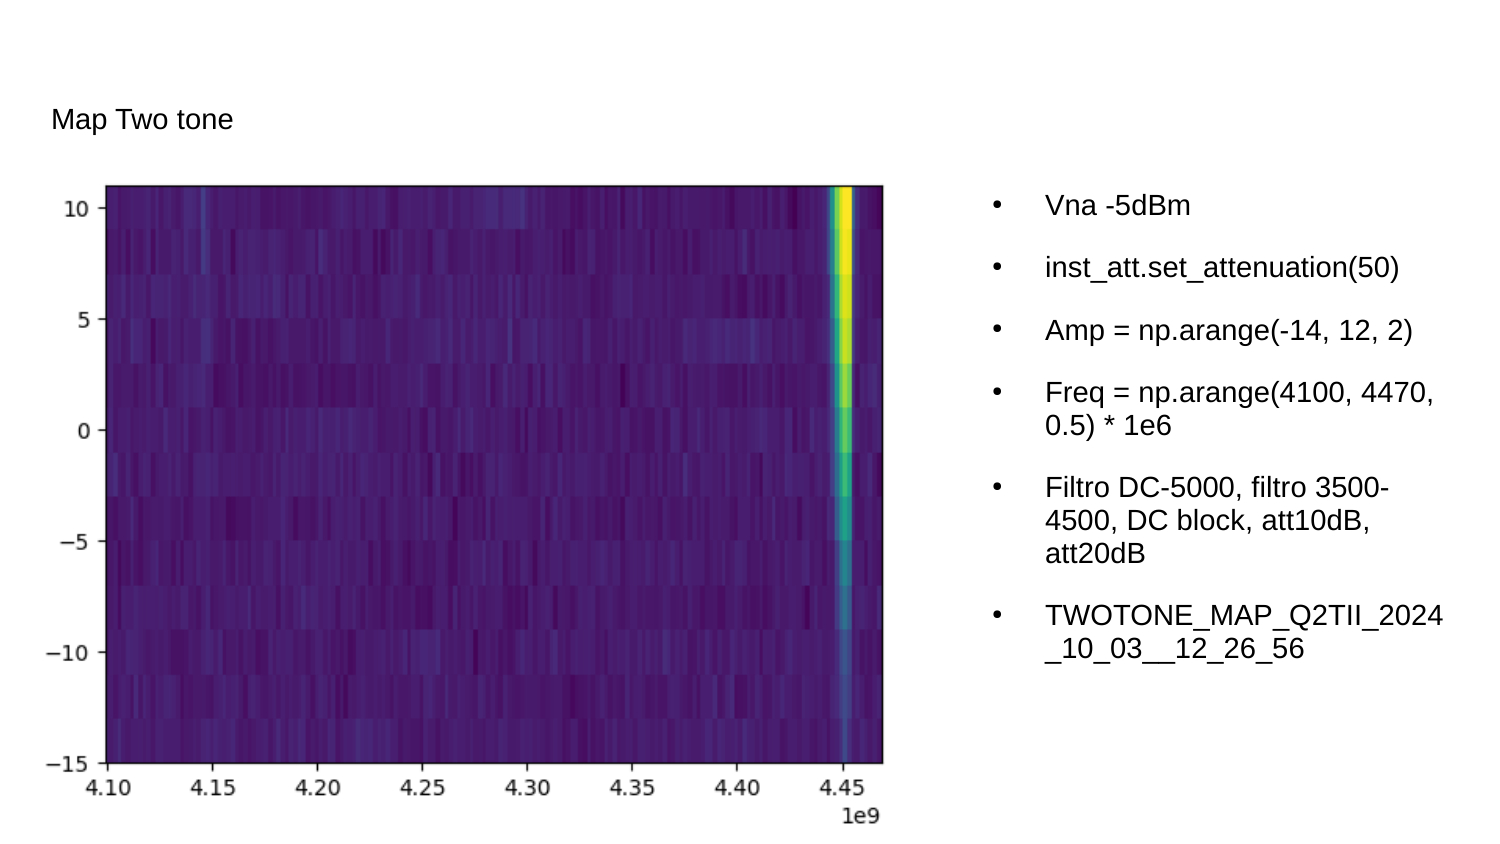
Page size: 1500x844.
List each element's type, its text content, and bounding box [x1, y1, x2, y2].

list Vna -5dBm inst_att.set_attenuation(50) Amp = np.arange(-14, 12, 2) Freq = np.arange(4100, 4470, 0.5) * 1e6 Filtro DC-5000, filtro 3500-4500, DC block, att10dB, att20dB TWOTONE_MAP_Q2TII_2024_10_03__12_26_56 [974, 189, 1449, 750]
picture [29, 170, 896, 844]
title Map Two tone [51, 72, 1449, 167]
